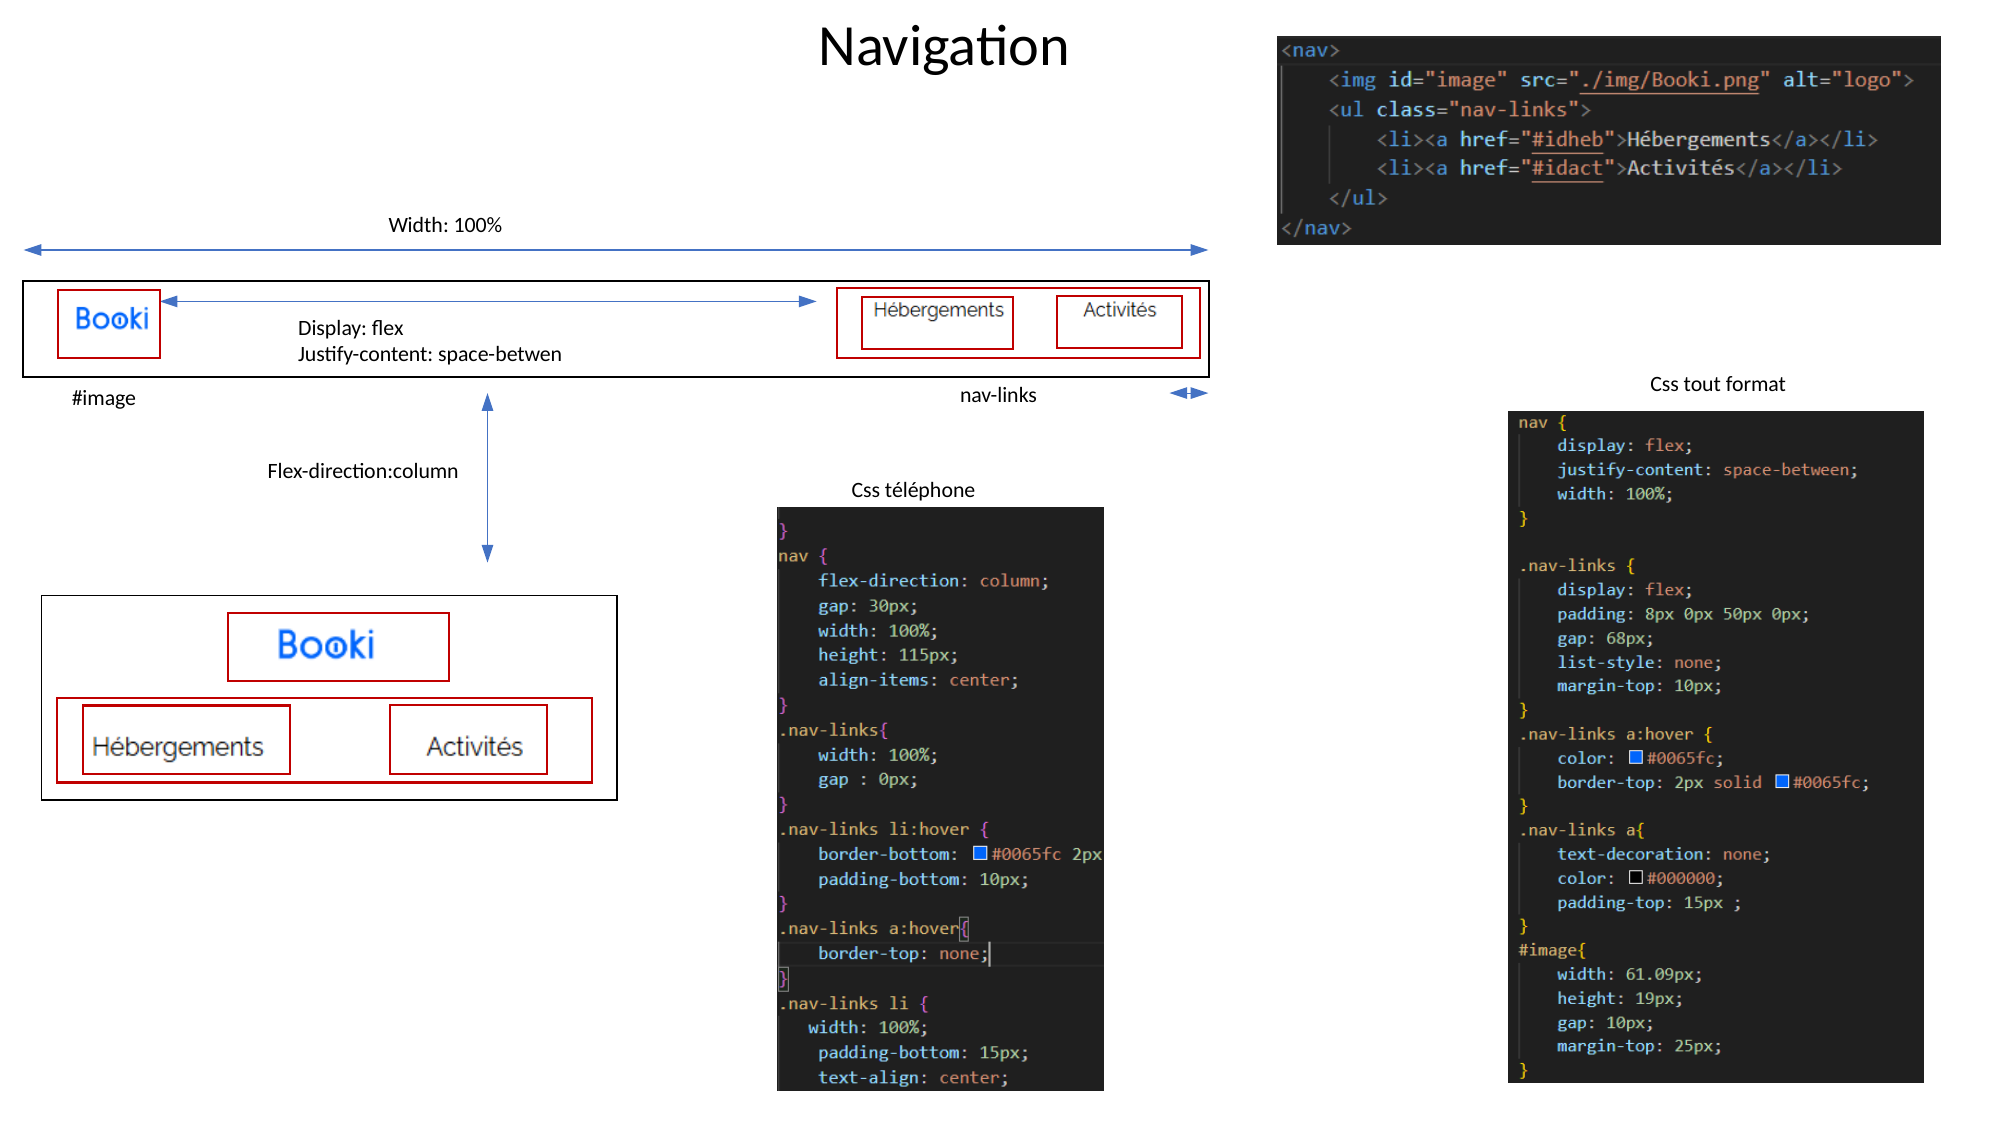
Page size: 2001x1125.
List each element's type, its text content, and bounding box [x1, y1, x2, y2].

text_box Width: 100% [373, 203, 692, 245]
text_box #image [56, 376, 232, 418]
text_box nav-links [945, 372, 1120, 415]
text_box Flex-direction:column [252, 449, 528, 491]
text_box Css tout format [1635, 362, 1962, 404]
text_box Display: flex Justify-content: space-betwen [283, 306, 793, 375]
picture [777, 507, 1104, 1092]
picture [1277, 36, 1941, 245]
picture [42, 596, 617, 800]
text_box Css téléphone [836, 467, 1164, 510]
picture [1508, 411, 1924, 1083]
picture [23, 281, 1209, 377]
text_box Navigation [803, 0, 1278, 86]
